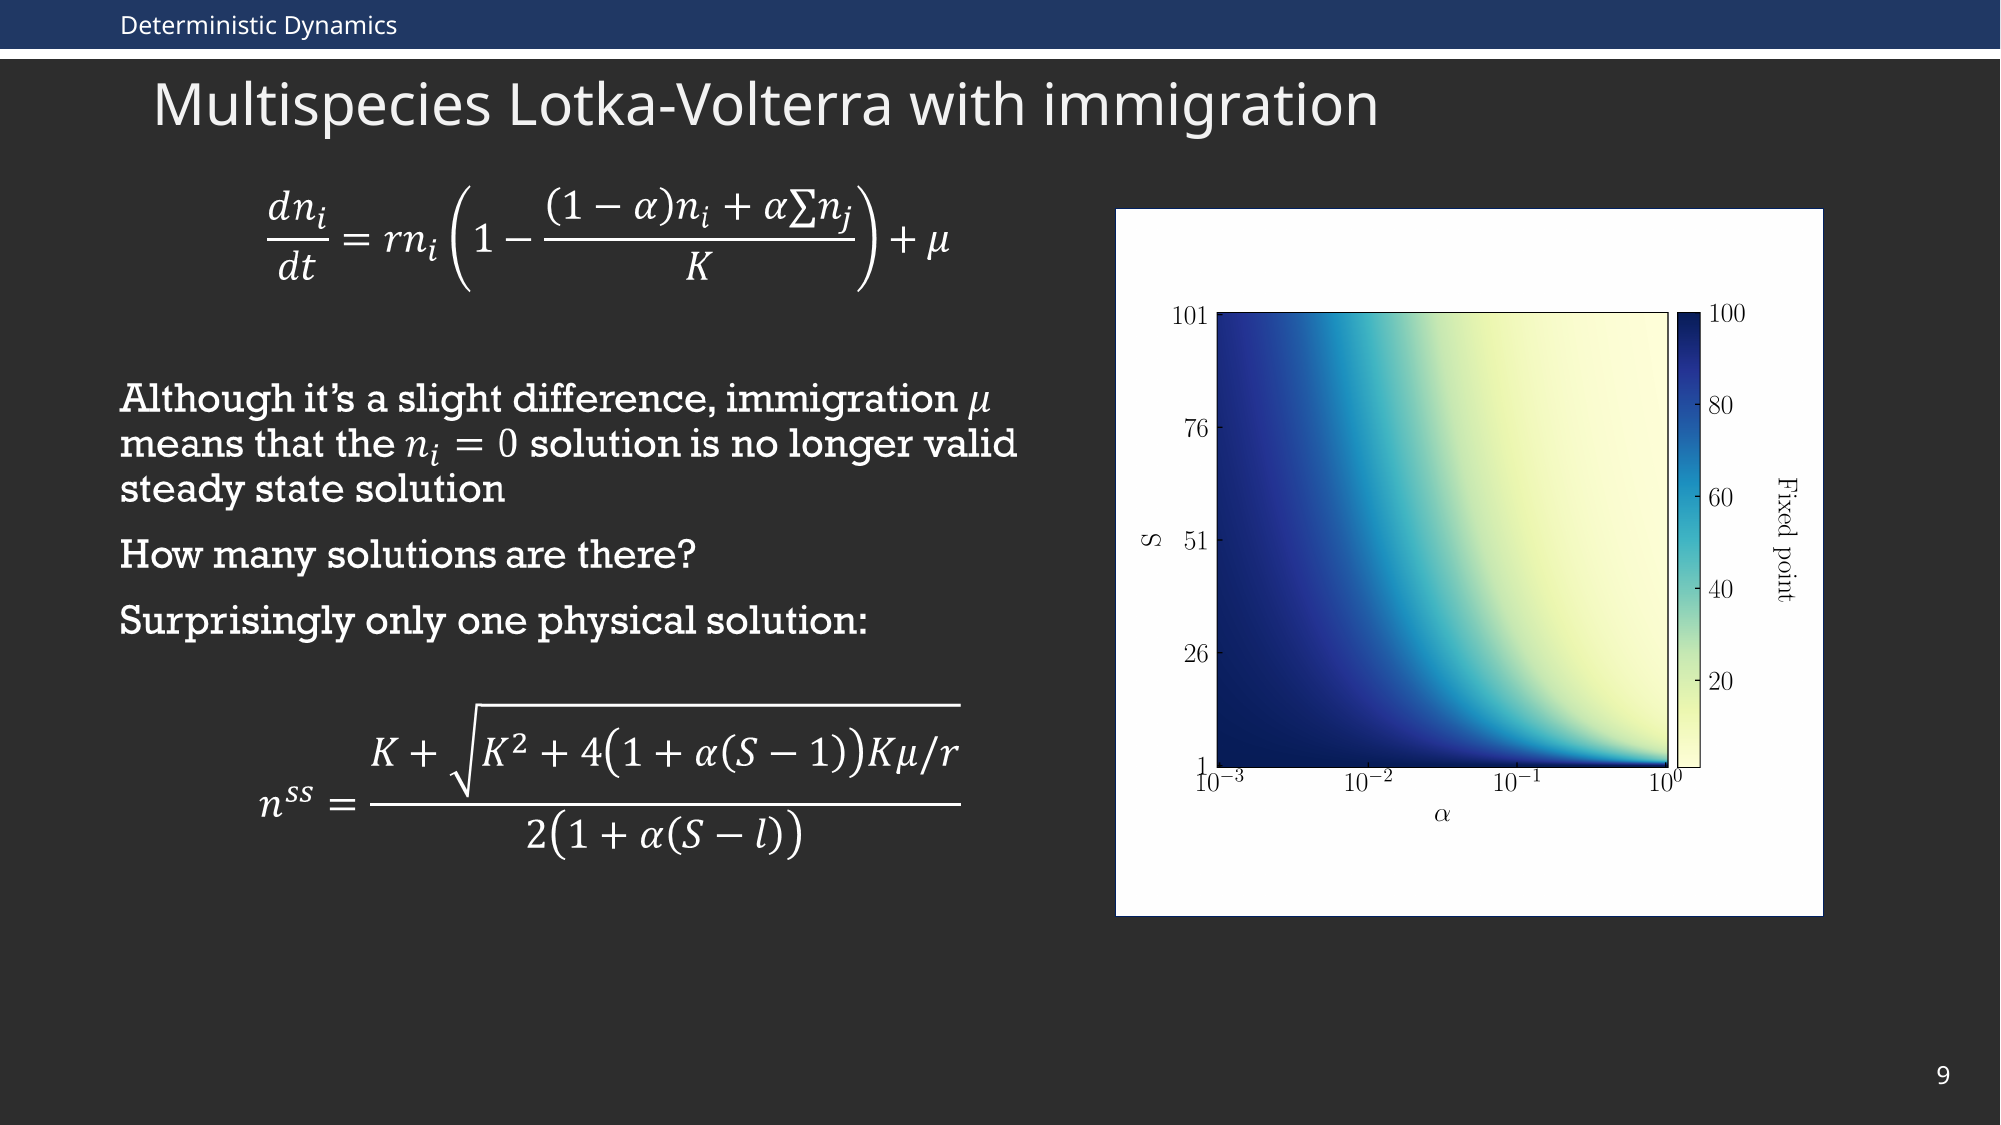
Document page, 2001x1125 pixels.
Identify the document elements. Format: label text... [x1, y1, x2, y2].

picture [1115, 208, 1824, 917]
slide_number <number> [1515, 1046, 1966, 1107]
list [94, 181, 1113, 1004]
title Multispecies Lotka-Volterra with immigration [137, 59, 1863, 169]
footer Deterministic Dynamics [0, 0, 519, 51]
